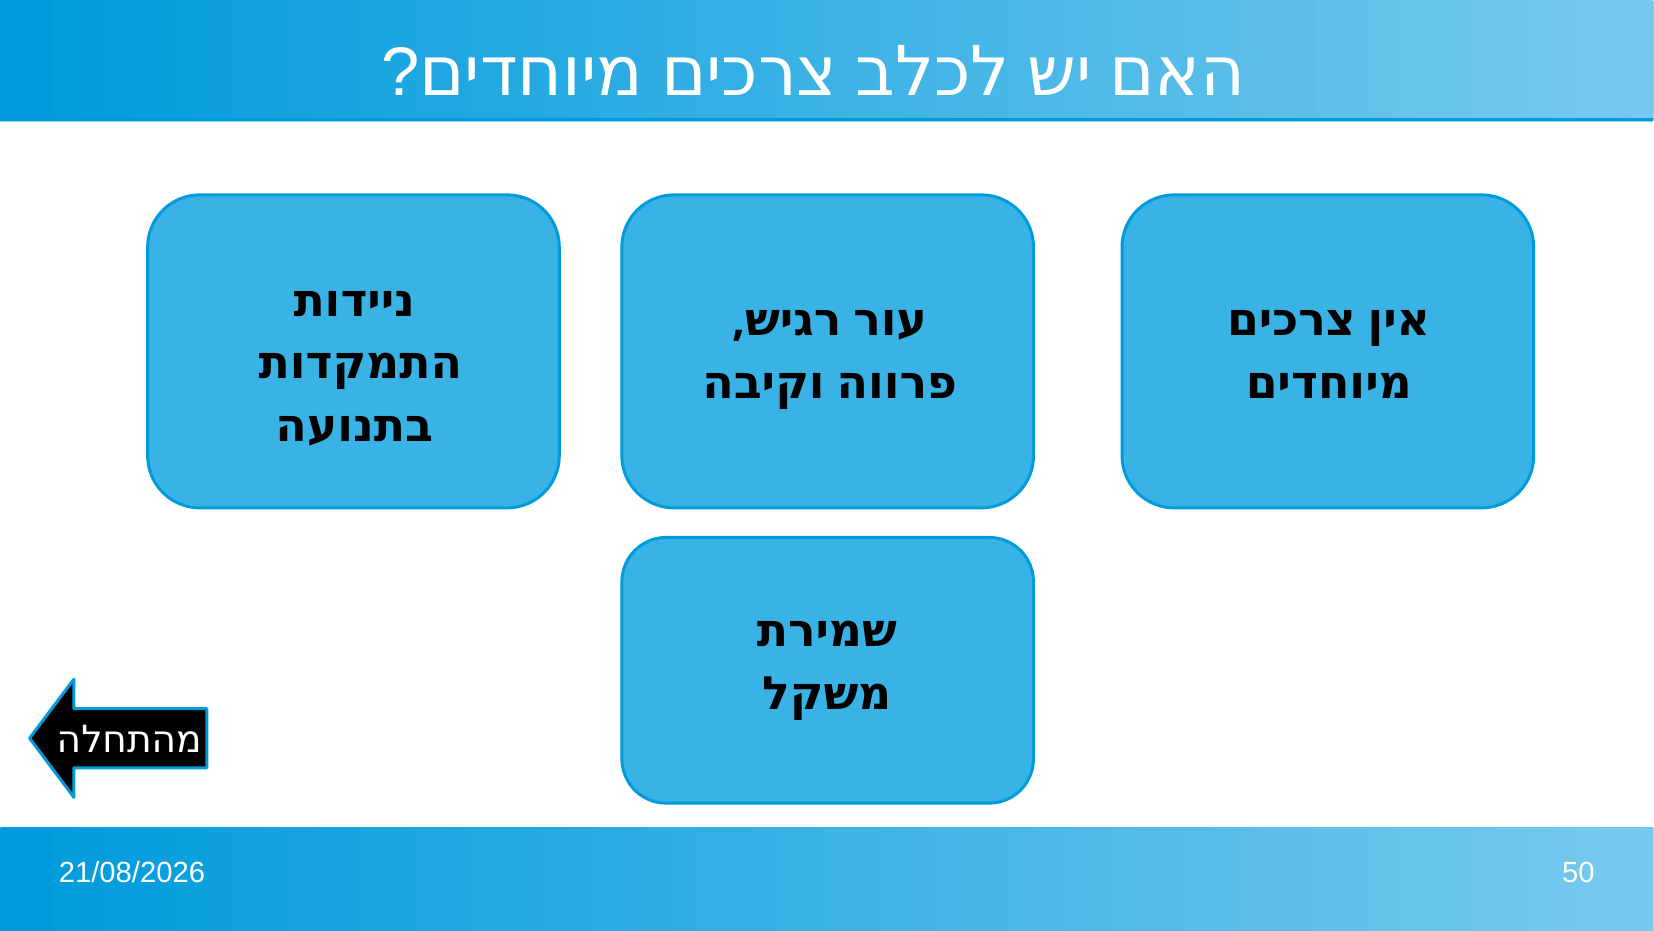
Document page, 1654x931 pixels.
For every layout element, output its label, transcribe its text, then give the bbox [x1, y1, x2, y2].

text_box [1122, 194, 1534, 508]
text_box מהתחלה [29, 679, 207, 798]
text_box עור רגיש, פרווה וקיבה [667, 279, 993, 420]
text_box [147, 194, 560, 508]
text_box אין צרכים מיוחדים [1181, 279, 1477, 420]
text_box ניידות התמקדות בתנועה [206, 259, 502, 463]
text_box [621, 537, 1034, 804]
title ?האם יש לכלב צרכים מיוחדים [59, 21, 1595, 116]
text_box [621, 194, 1034, 508]
text_box שמירת משקל [679, 590, 975, 763]
